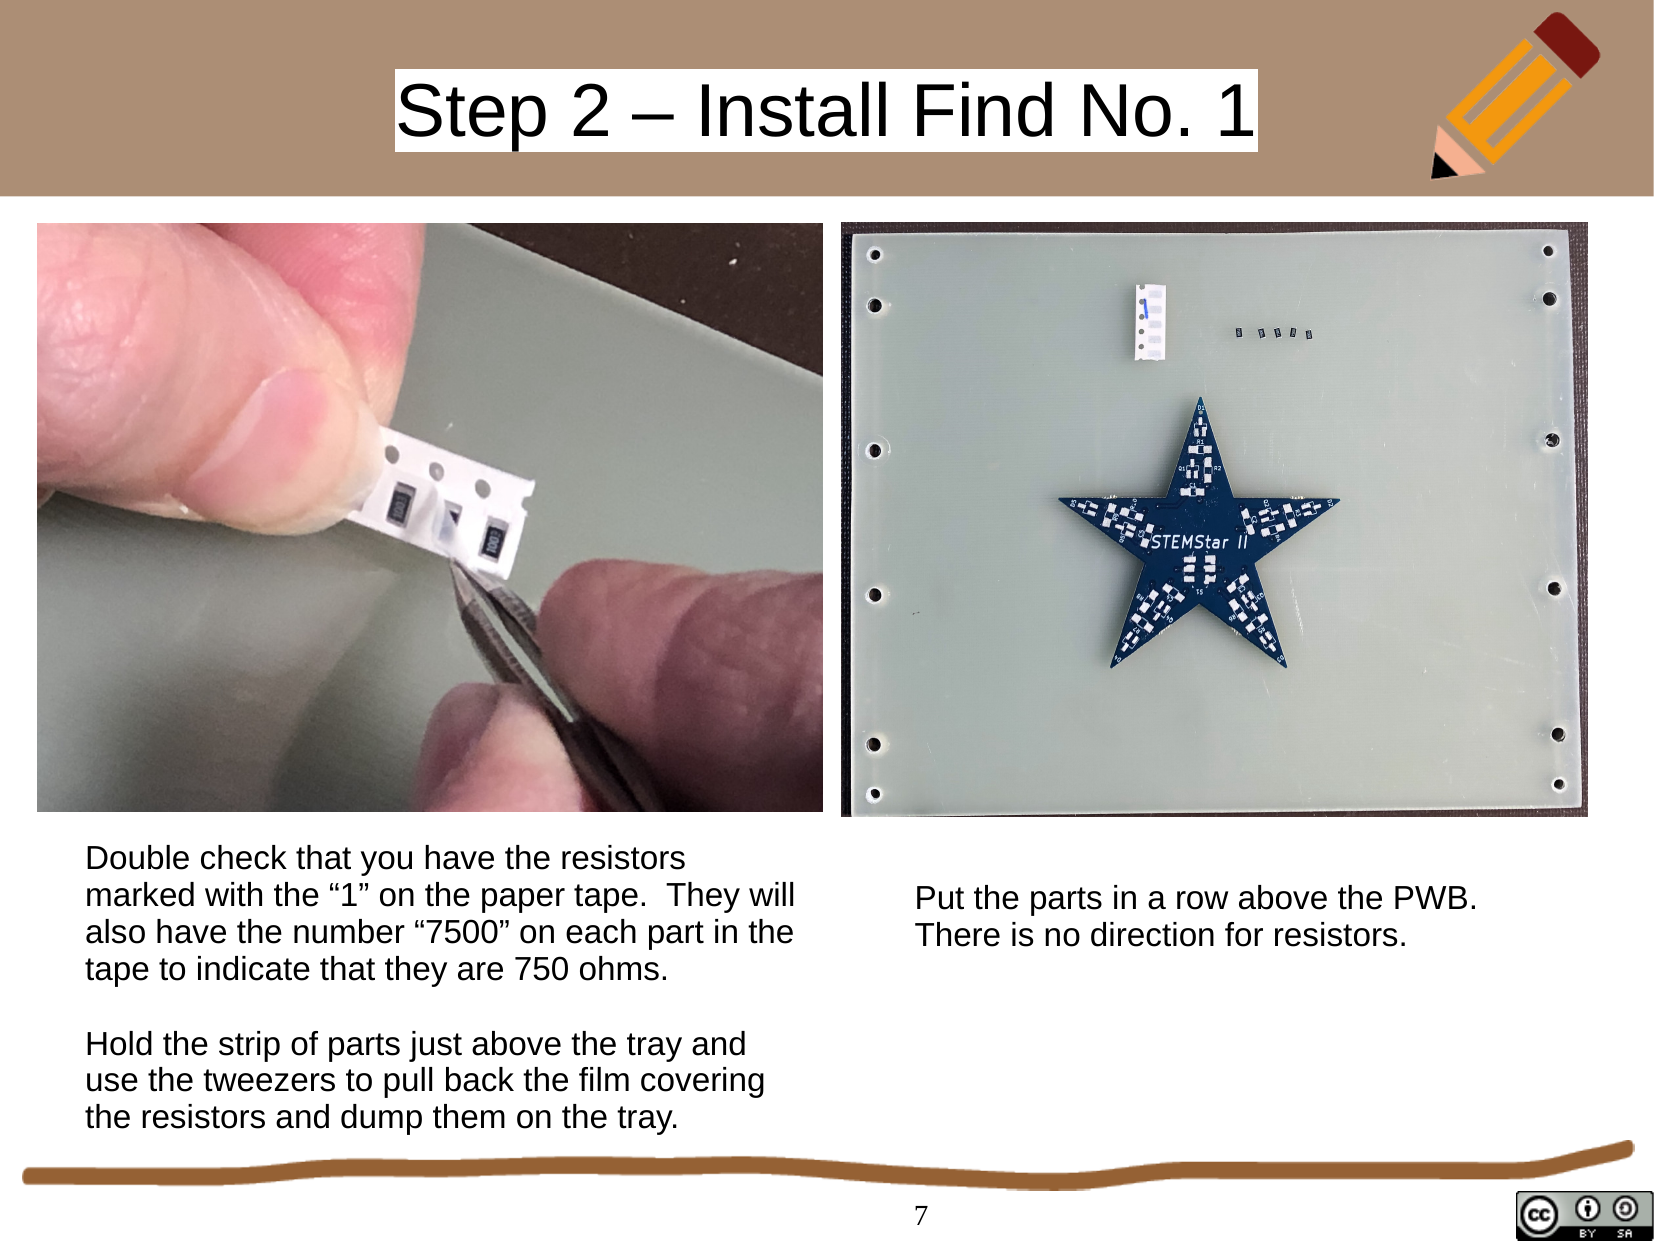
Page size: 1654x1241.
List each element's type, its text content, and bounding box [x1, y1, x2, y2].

text_box Double check that you have the resistors marked with the “1” on the paper tape. They will also have the number “7500” on each part in the tape to indicate that they are 750 ohms. Hold the strip of parts just above the tray and use the tweezers to pull back the film covering the resistors and dump them on the tray. [35, 832, 814, 1144]
text_box Put the parts in a row above the PWB. There is no direction for resistors. [864, 871, 1614, 970]
picture [841, 222, 1588, 817]
picture [1430, 12, 1601, 181]
title Step 2 – Install Find No. 1 [82, 49, 1571, 172]
picture [22, 1140, 1654, 1241]
picture [37, 223, 823, 812]
